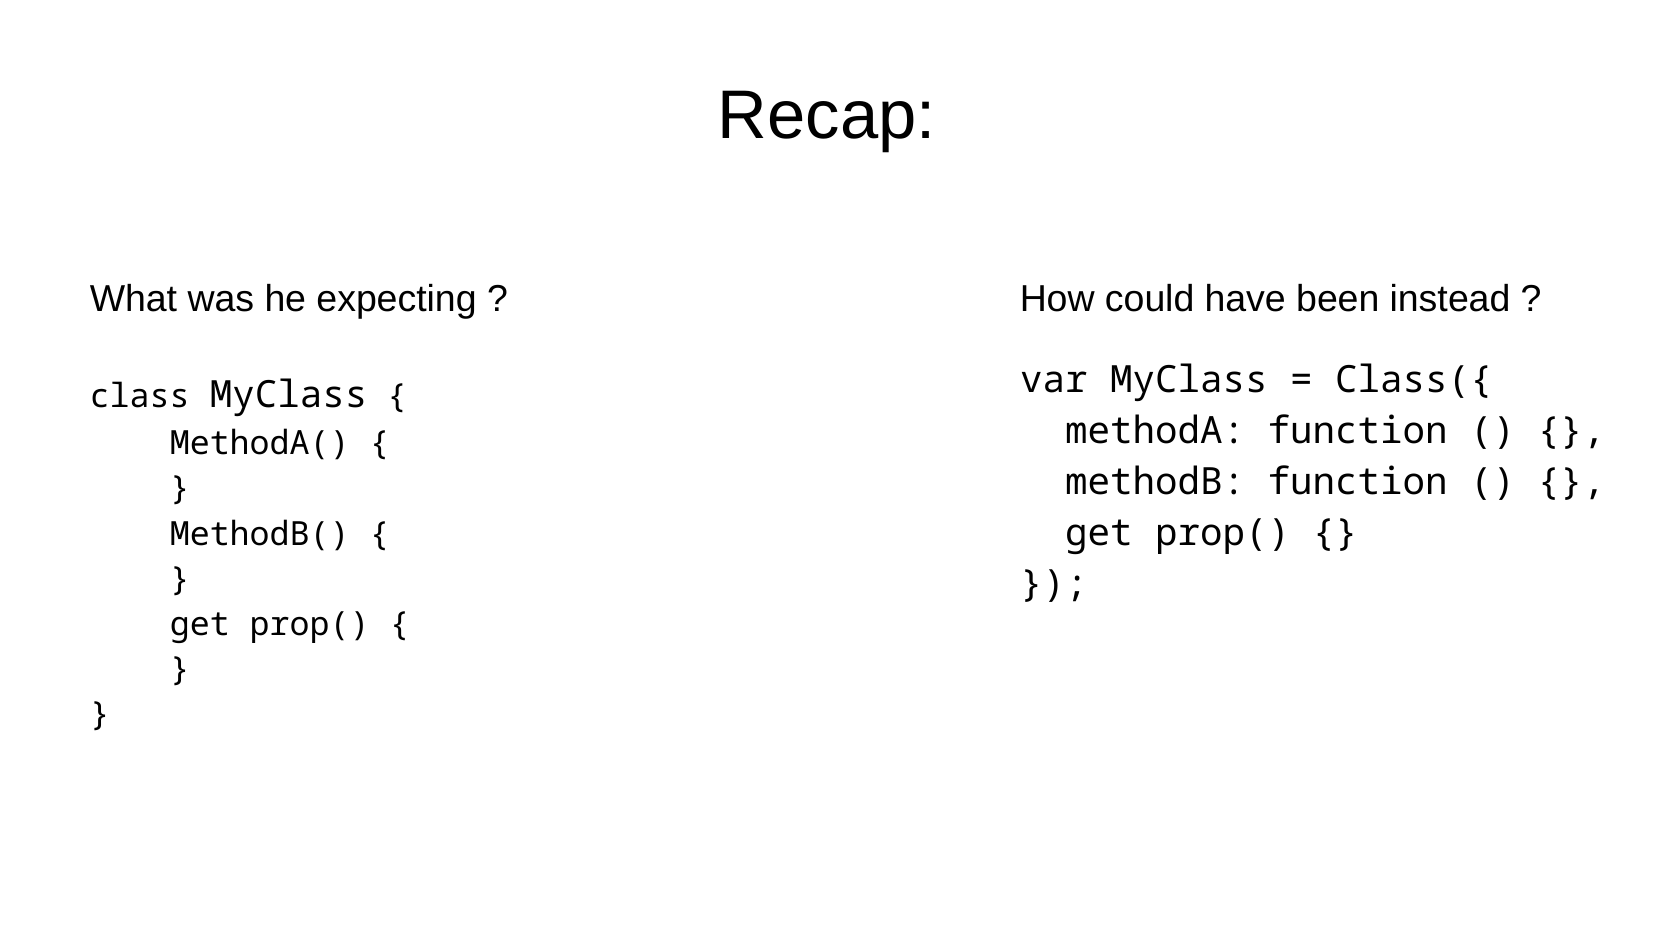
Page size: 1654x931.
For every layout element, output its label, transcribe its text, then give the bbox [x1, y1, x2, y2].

title Recap: [82, 37, 1571, 193]
text_box class MyClass { MethodA() { } MethodB() { } get prop() { } } [75, 360, 425, 661]
text_box How could have been instead ? [1004, 270, 1557, 327]
text_box What was he expecting ? [75, 270, 523, 327]
text_box var MyClass = Class({ methodA: function () {}, methodB: function () {}, get prop() {} }); [1005, 345, 1621, 558]
